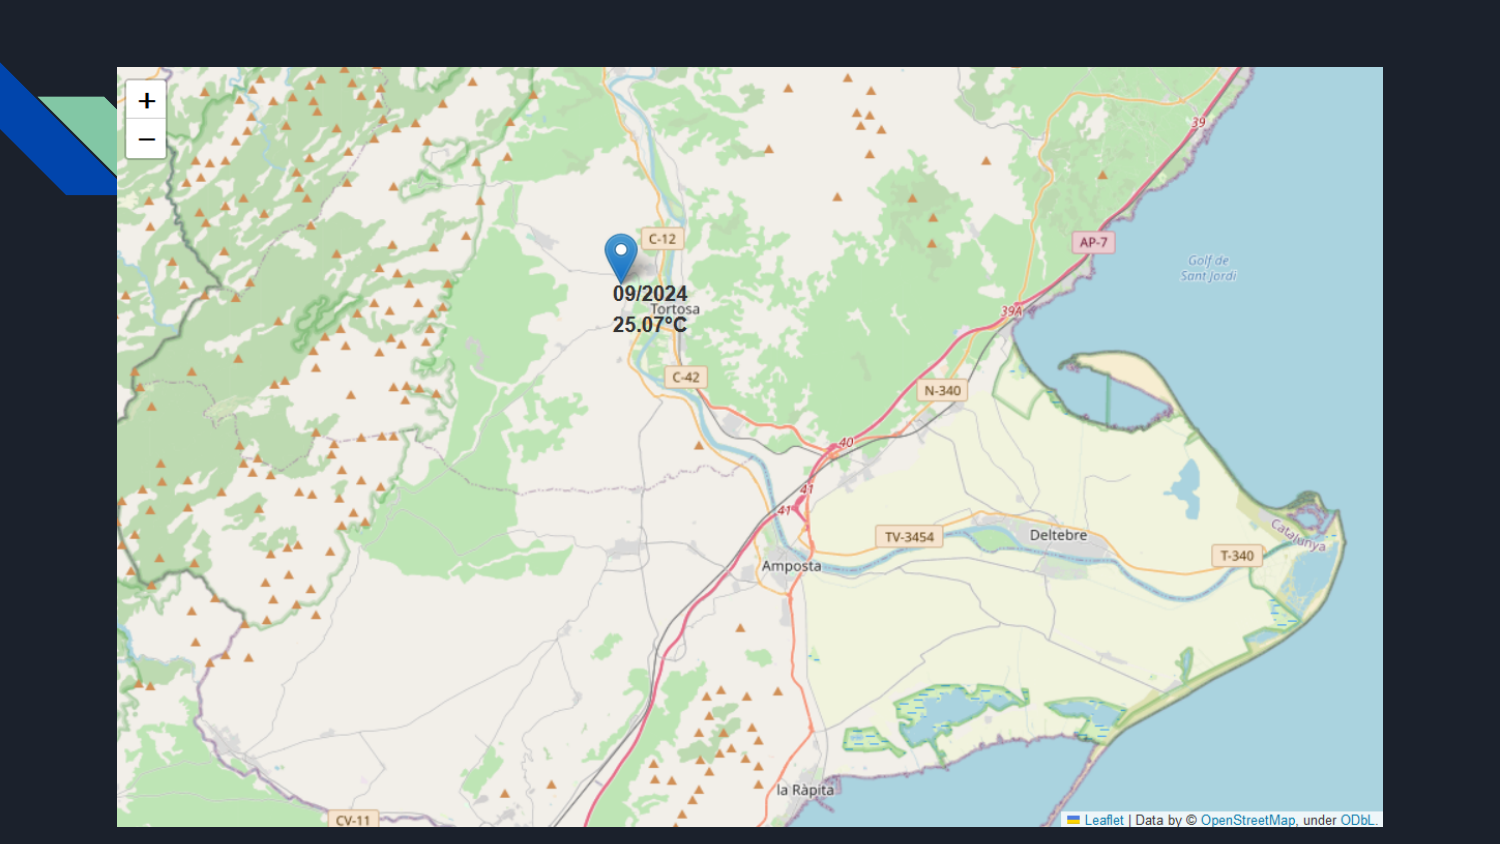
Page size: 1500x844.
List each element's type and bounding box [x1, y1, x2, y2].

picture [117, 67, 1383, 827]
